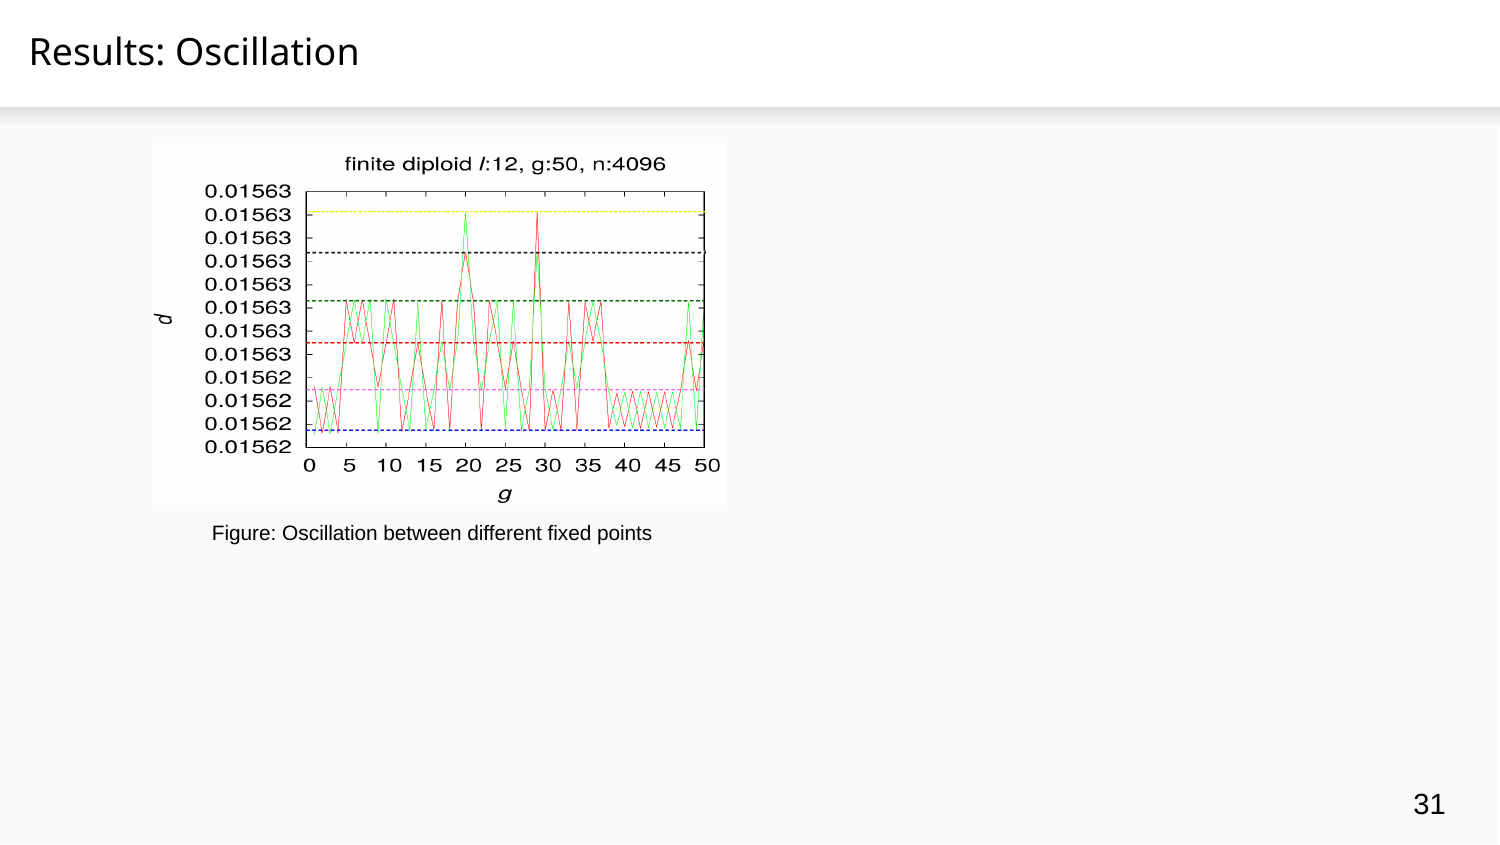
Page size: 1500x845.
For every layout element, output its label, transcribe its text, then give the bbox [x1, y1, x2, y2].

picture [152, 143, 727, 505]
title Results: Oscillation [28, 1, 1477, 101]
text_box Figure: Oscillation between different fixed points [197, 513, 845, 554]
